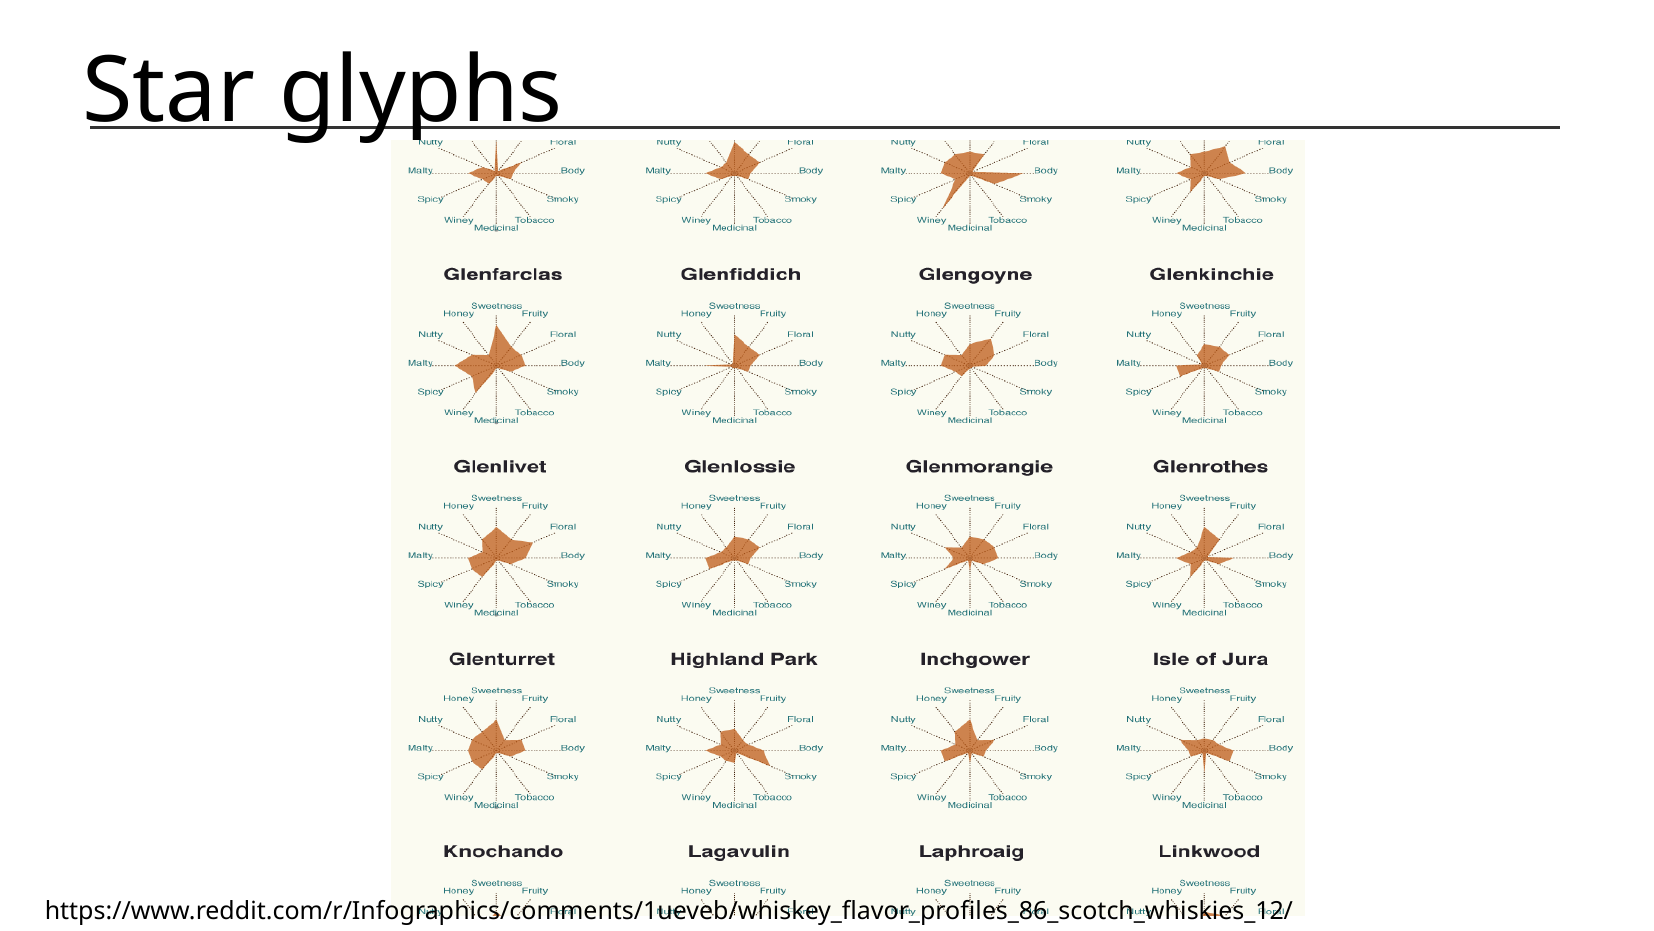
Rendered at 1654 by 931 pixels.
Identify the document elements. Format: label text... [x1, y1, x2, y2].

picture [390, 140, 1306, 885]
text_box https://www.reddit.com/r/Infographics/comments/1ueveb/whiskey_flavor_profiles_86_scotch_whiskies_12/ [30, 885, 1366, 930]
title Star glyphs [82, 32, 1571, 140]
